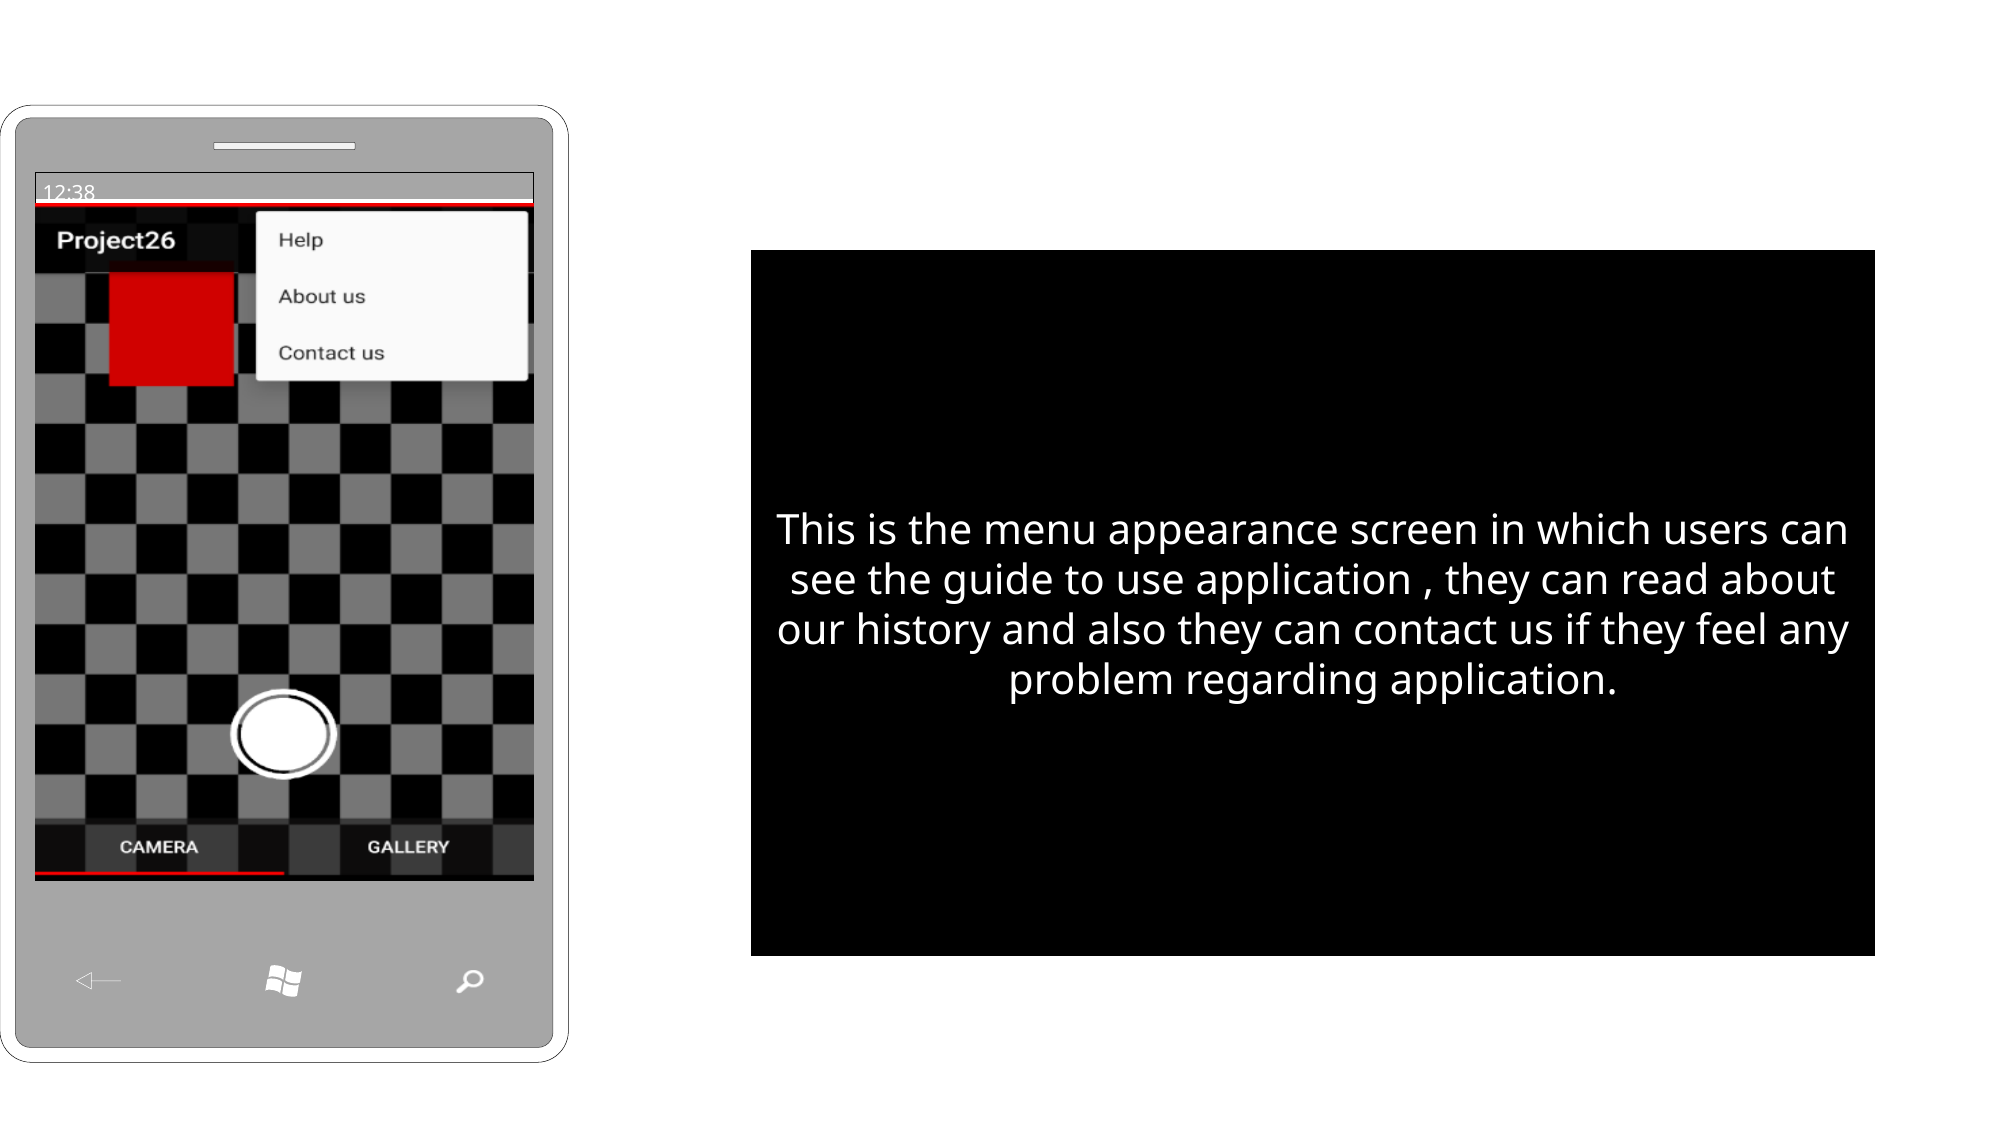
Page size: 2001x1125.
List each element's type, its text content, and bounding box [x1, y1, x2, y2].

text_box [0, 105, 569, 1063]
picture [35, 203, 534, 881]
text_box 12:38 [35, 173, 534, 199]
text_box This is the menu appearance screen in which users can see the guide to use application , they can read about our history and also they can contact us if they feel any problem regarding application. [752, 251, 1874, 955]
picture [439, 955, 500, 1007]
